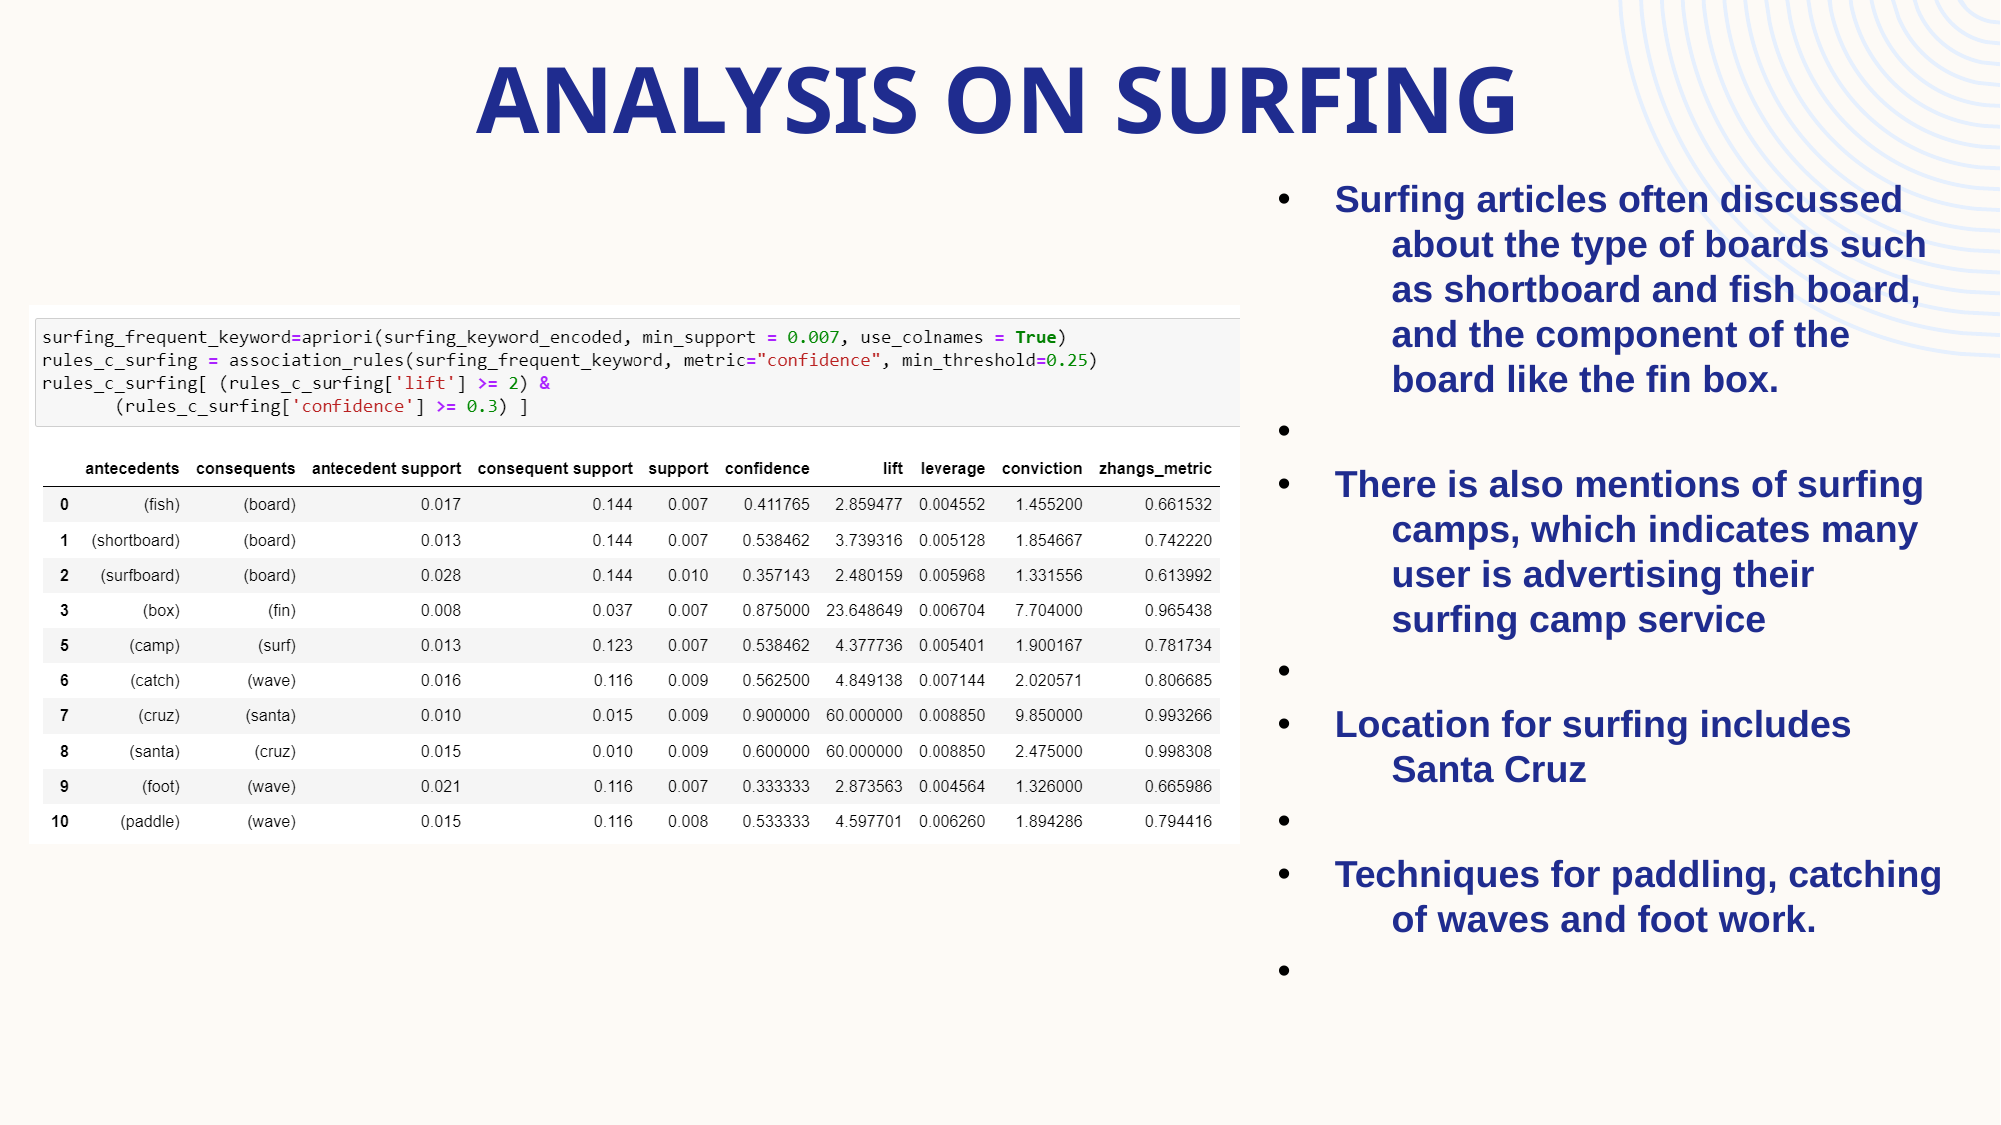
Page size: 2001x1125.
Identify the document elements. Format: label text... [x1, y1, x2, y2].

list Surfing articles often discussed about the type of boards such as shortboard and fish board, and the component of the board like the fin box. There is also mentions of surfing camps, which indicates many user is advertising their surfing camp service Location for surfing includes Santa Cruz Techniques for paddling, catching of waves and foot work. [1262, 168, 1963, 1007]
picture [29, 306, 1240, 844]
title Analysis on Surfing [123, 34, 1875, 161]
